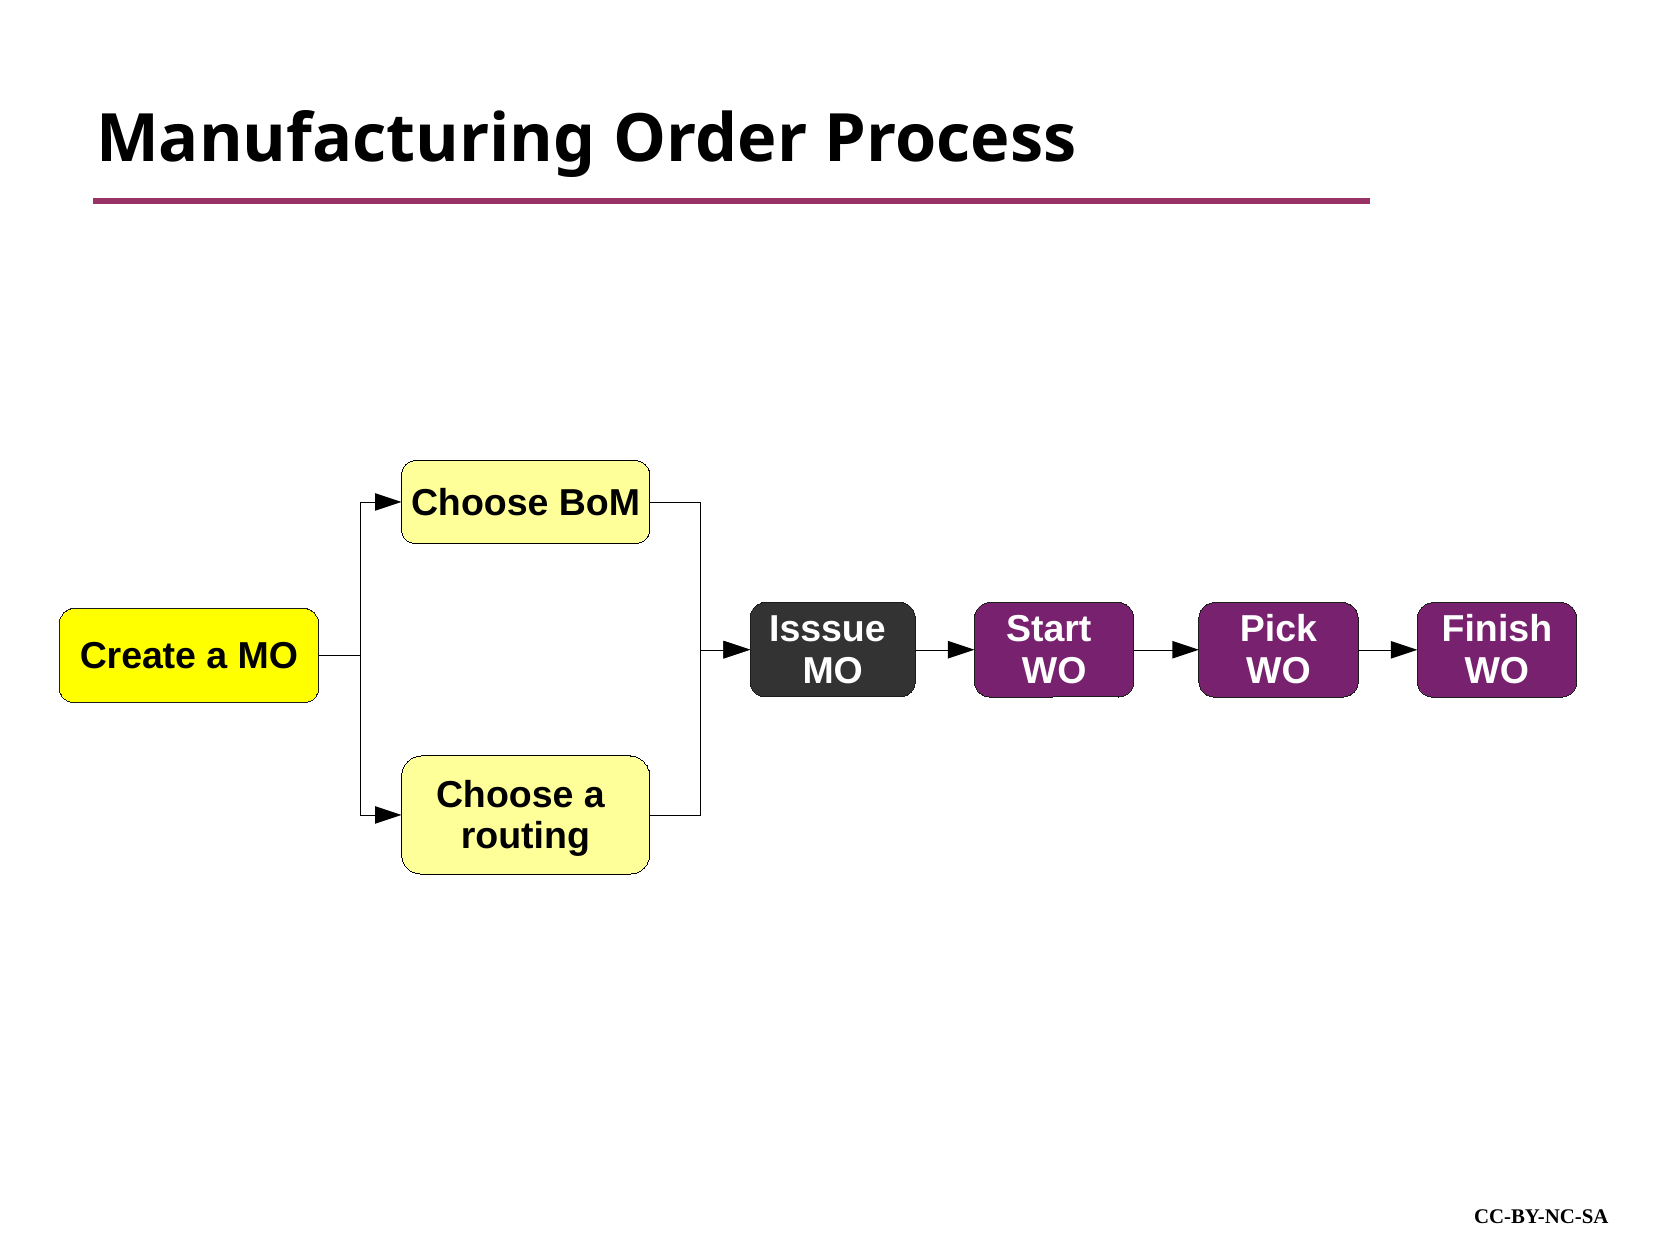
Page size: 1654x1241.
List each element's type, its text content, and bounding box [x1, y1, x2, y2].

text_box Isssue MO [750, 602, 916, 697]
text_box Start WO [974, 602, 1134, 698]
text_box Create a MO [59, 608, 319, 703]
text_box Finish WO [1417, 602, 1577, 698]
title Manufacturing Order Process [96, 24, 1501, 247]
text_box Pick WO [1198, 602, 1359, 698]
text_box Choose a routing [401, 755, 650, 875]
text_box Choose BoM [401, 460, 650, 544]
